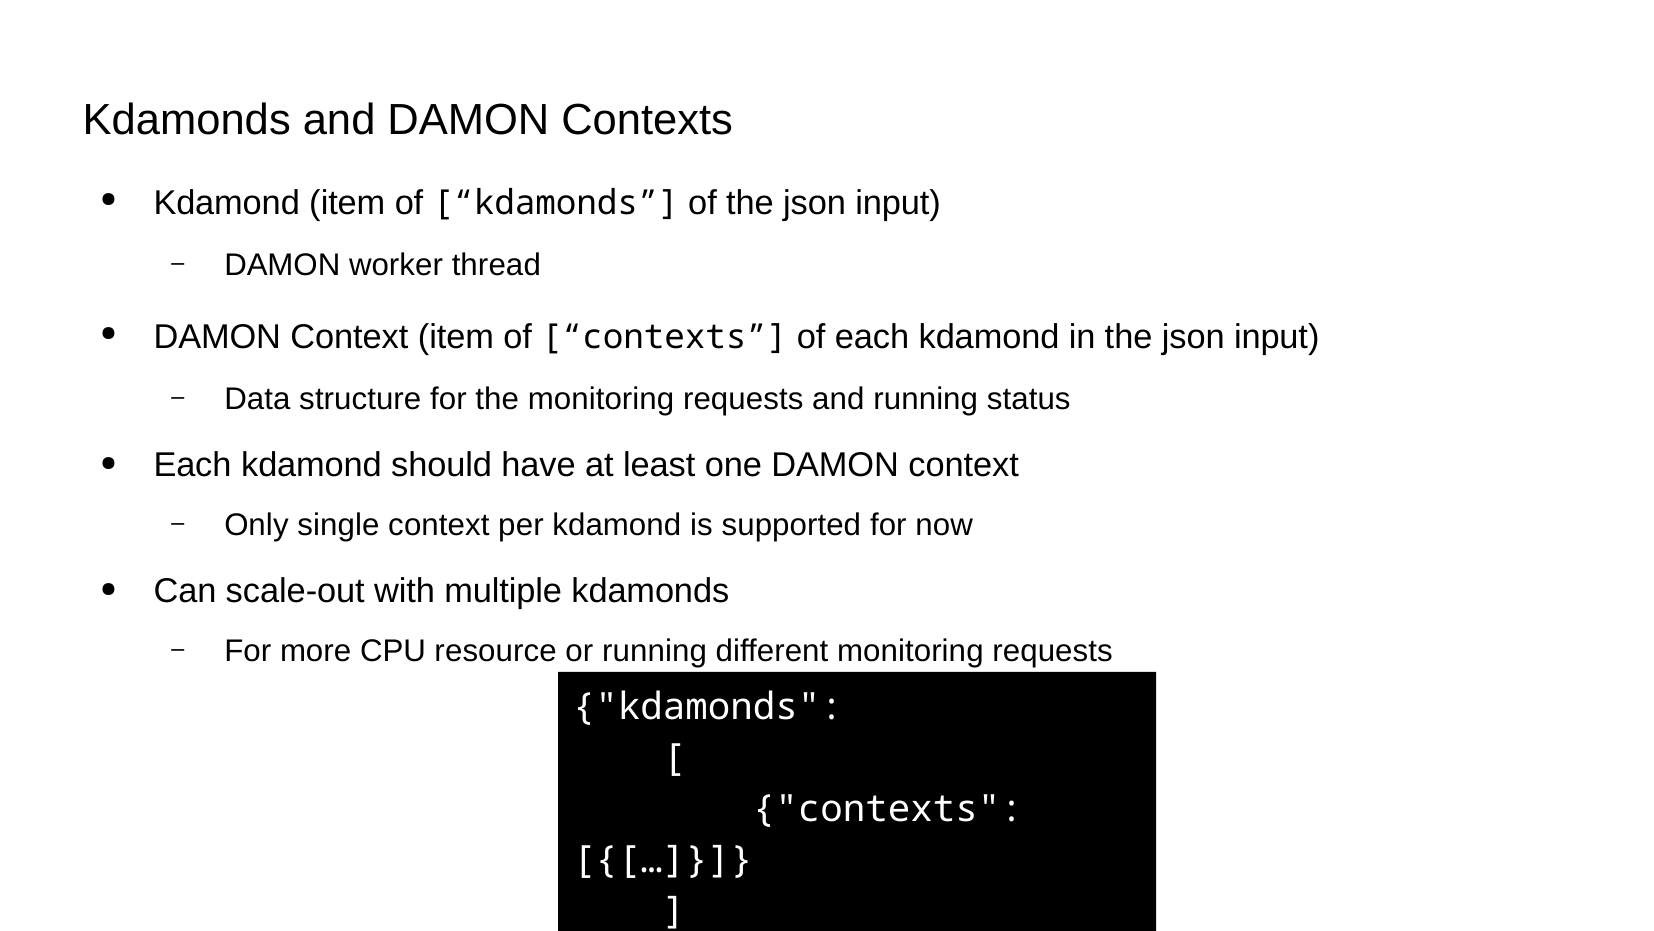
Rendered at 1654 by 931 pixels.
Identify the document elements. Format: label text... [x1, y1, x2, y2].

text_box {"kdamonds": [ {"contexts": [{[…]}]} ] } [558, 671, 1157, 876]
title Kdamonds and DAMON Contexts [82, 81, 1571, 157]
list Kdamond (item of [“kdamonds”] of the json input) DAMON worker thread DAMON Context (item of [“contexts”] of each kdamond in the json input) Data structure for the monitoring requests and running status Each kdamond should have at least one DAMON context Only single context per kdamond is supported for now Can scale-out with multiple kdamonds For more CPU resource or running different monitoring requests [82, 177, 1571, 833]
